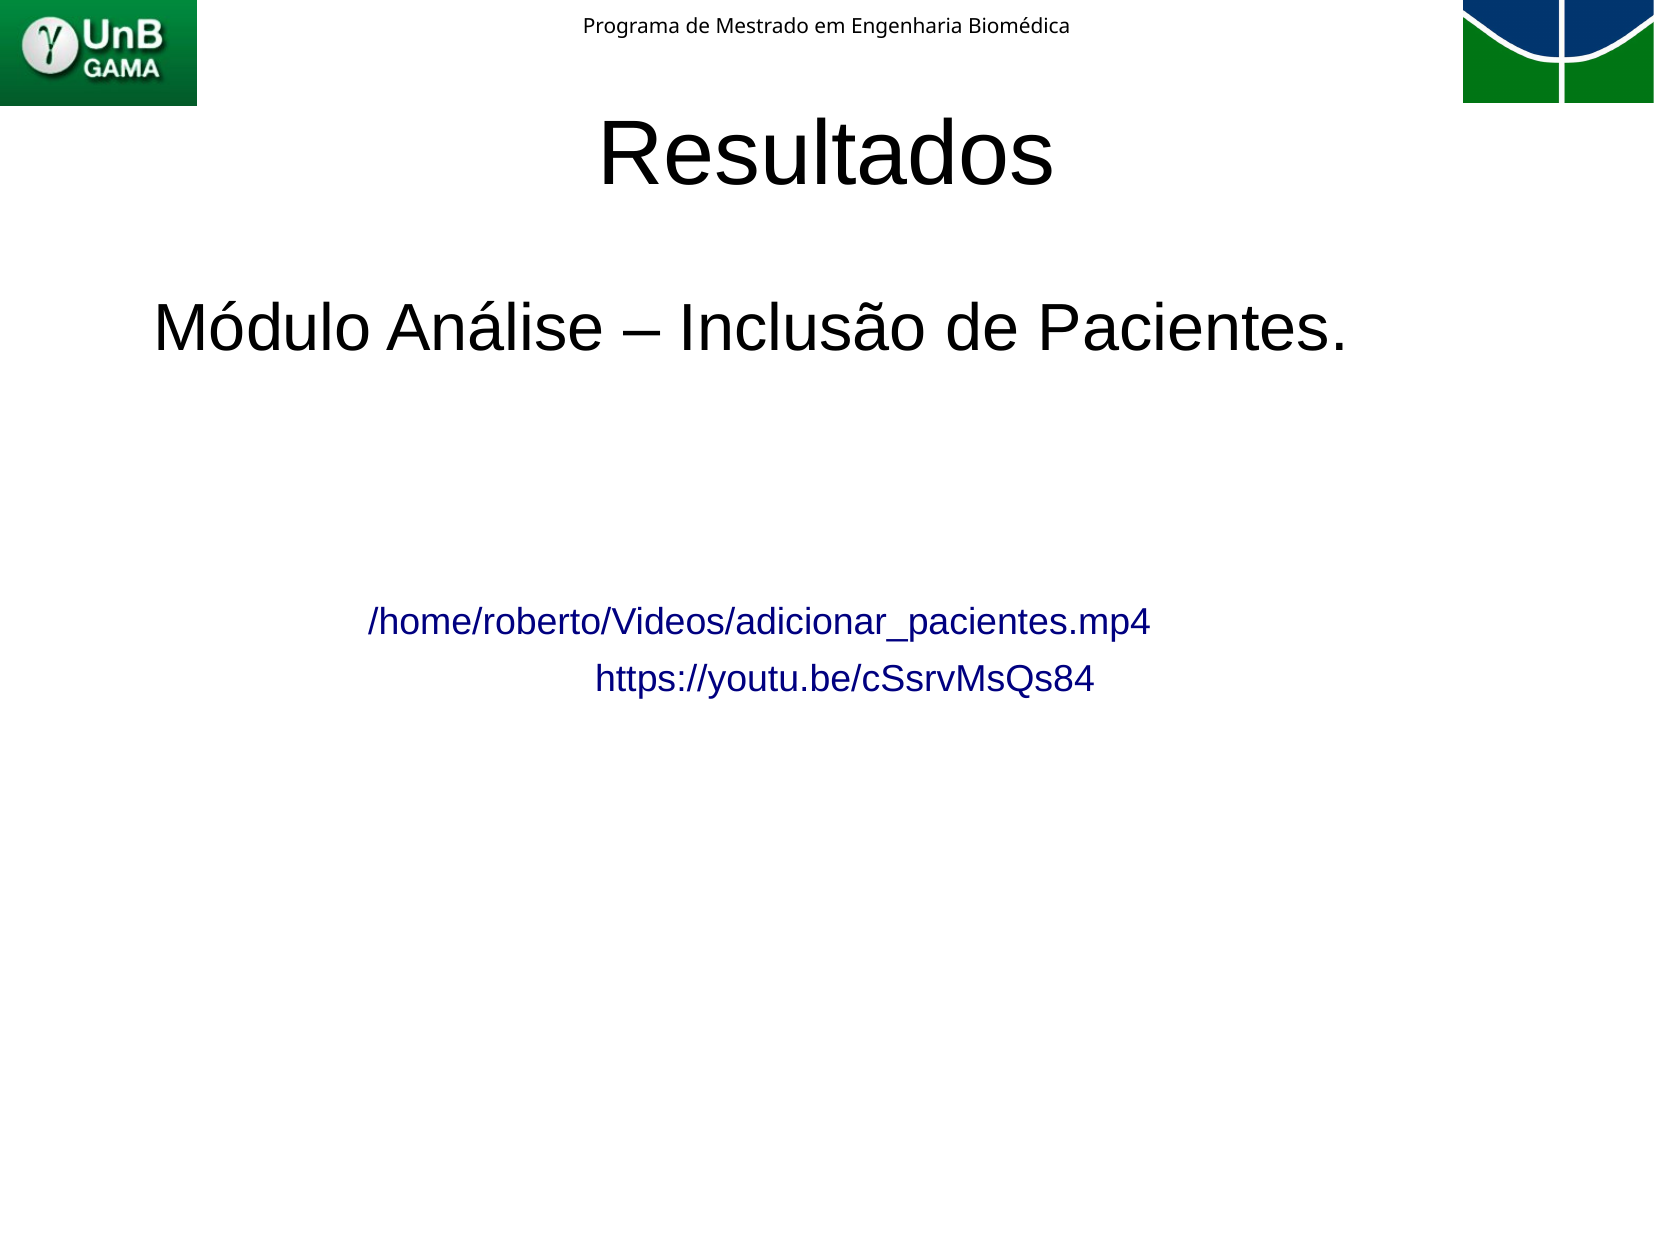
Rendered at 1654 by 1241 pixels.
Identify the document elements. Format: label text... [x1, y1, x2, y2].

list Módulo Análise – Inclusão de Pacientes. [82, 290, 1571, 1010]
picture [1463, 0, 1654, 103]
text_box /home/roberto/Videos/adicionar_pacientes.mp4 [353, 592, 1304, 664]
title Resultados [82, 49, 1571, 257]
text_box https://youtu.be/cSsrvMsQs84 [580, 664, 1189, 721]
picture [0, 0, 197, 106]
